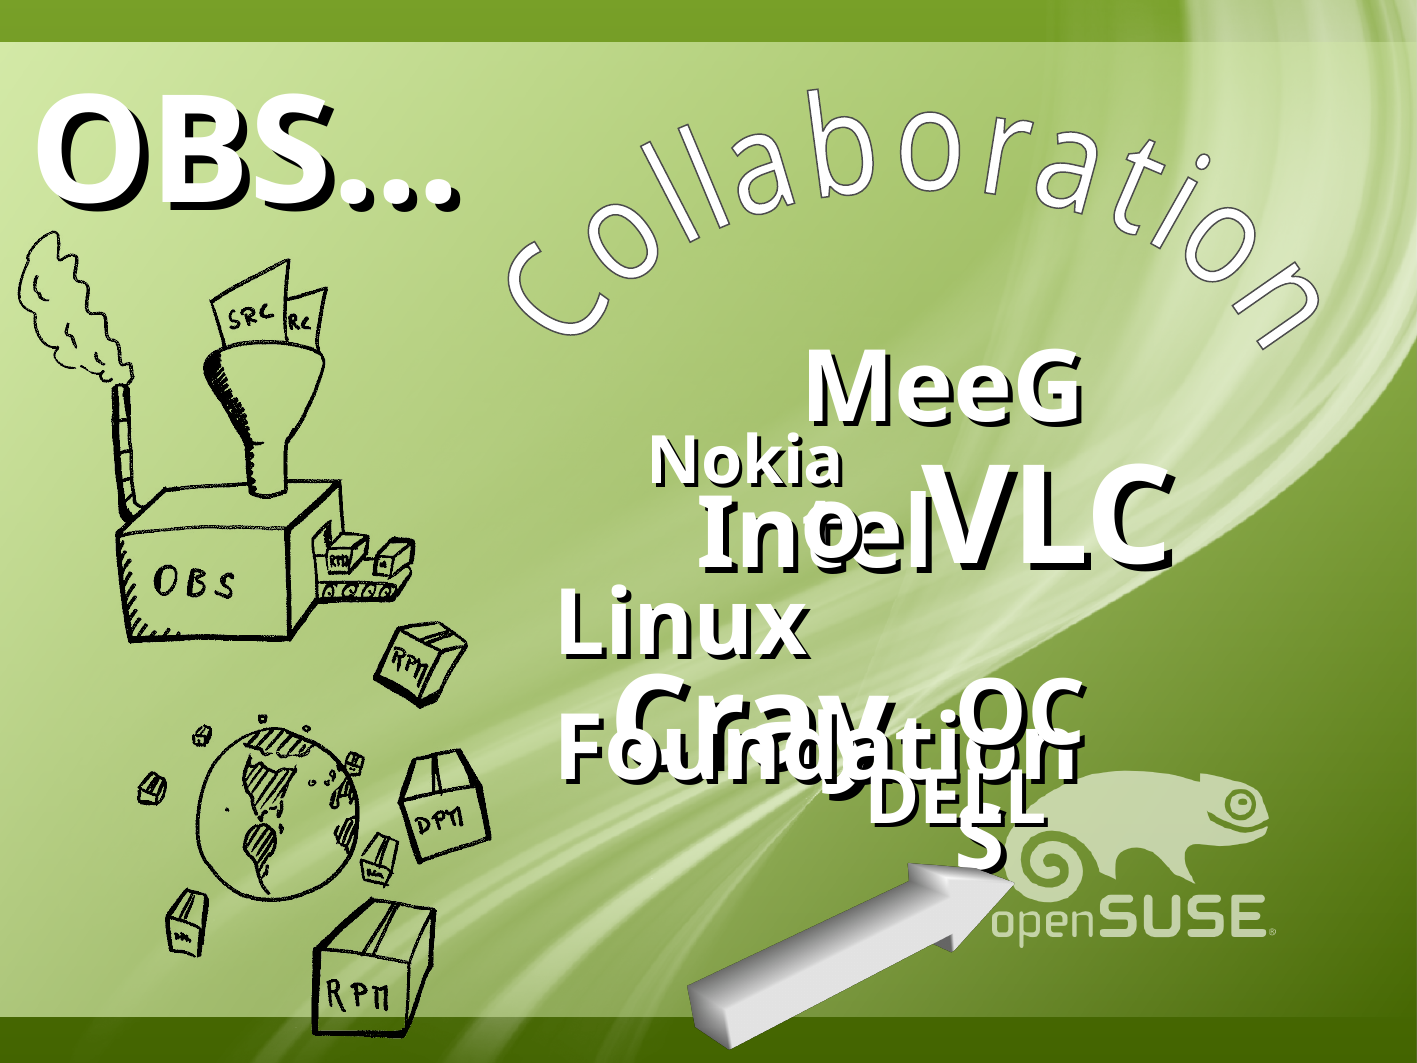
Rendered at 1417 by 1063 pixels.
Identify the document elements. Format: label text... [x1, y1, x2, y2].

text_box Cray [594, 690, 940, 835]
text_box Collaboration [807, 89, 874, 198]
text_box Collaboration [984, 117, 1034, 195]
text_box Collaboration [900, 112, 960, 192]
text_box Collaboration [1150, 177, 1198, 249]
text_box Nokia [632, 404, 930, 544]
text_box Intel [860, 544, 906, 549]
text_box VLC [906, 408, 1205, 612]
text_box Collaboration [640, 141, 700, 243]
text_box Linux Foundation [539, 549, 1340, 690]
text_box Collaboration [508, 241, 609, 336]
text_box Intel [681, 544, 810, 549]
text_box OBS... [15, 34, 528, 254]
text_box Collaboration [1232, 262, 1319, 350]
text_box Collaboration [731, 134, 795, 215]
text_box DELL [849, 736, 1076, 854]
text_box Collaboration [1036, 131, 1097, 214]
text_box Collaboration [1114, 139, 1165, 235]
text_box Collaboration [588, 204, 658, 279]
picture [0, 0, 1417, 1063]
text_box MeeGo [785, 306, 1119, 408]
text_box OCS [940, 638, 1144, 780]
text_box Collaboration [678, 124, 730, 229]
text_box Collaboration [1185, 207, 1255, 282]
